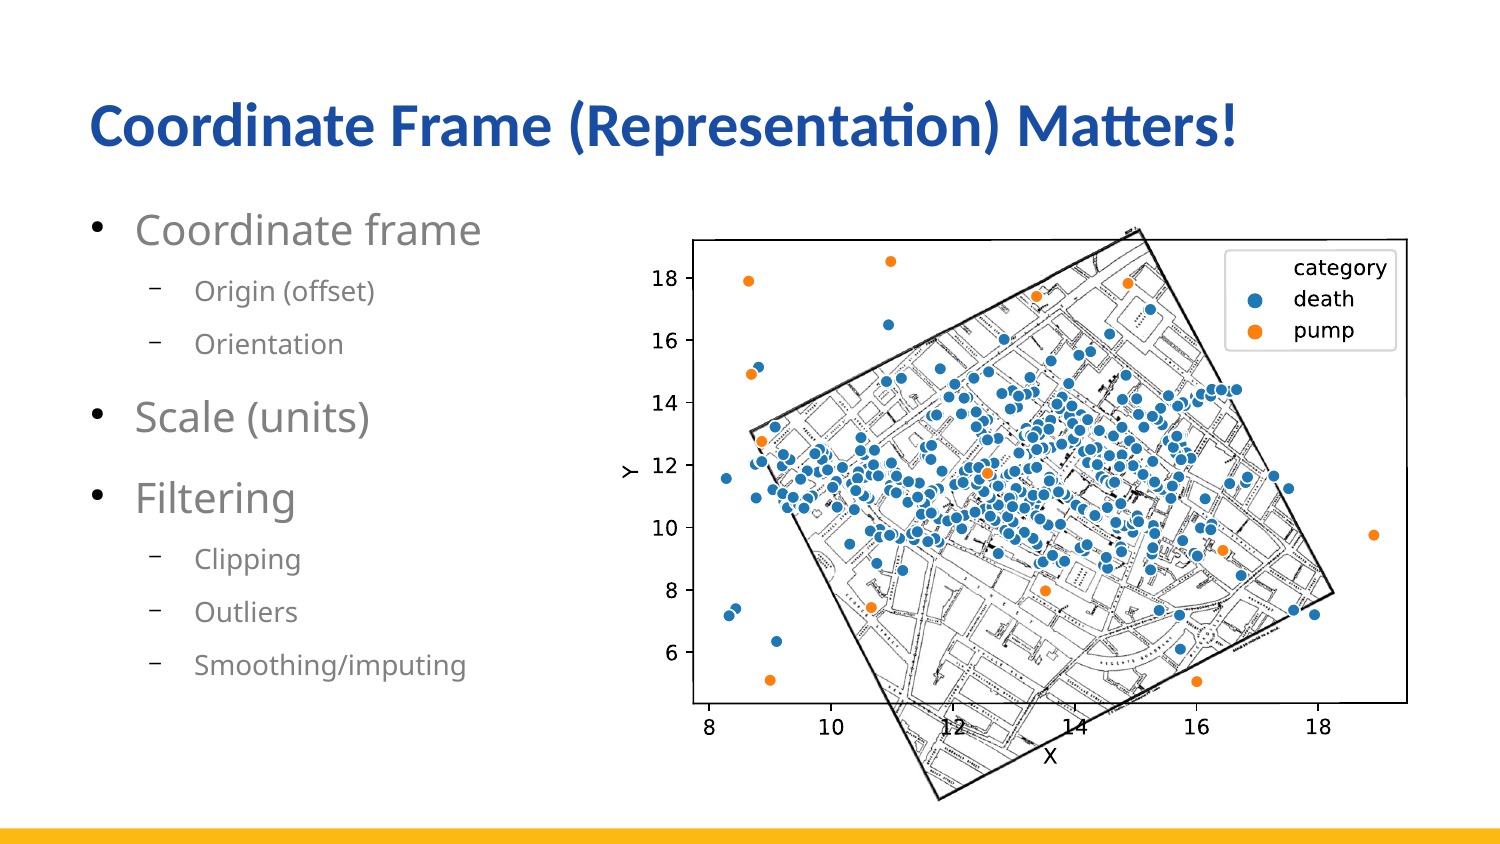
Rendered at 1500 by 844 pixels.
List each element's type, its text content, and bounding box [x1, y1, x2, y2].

list Coordinate frame Origin (offset) Orientation Scale (units) Filtering Clipping Outliers Smoothing/imputing [75, 197, 1426, 687]
title Coordinate Frame (Representation) Matters! [75, 0, 1425, 197]
picture [577, 165, 1500, 811]
